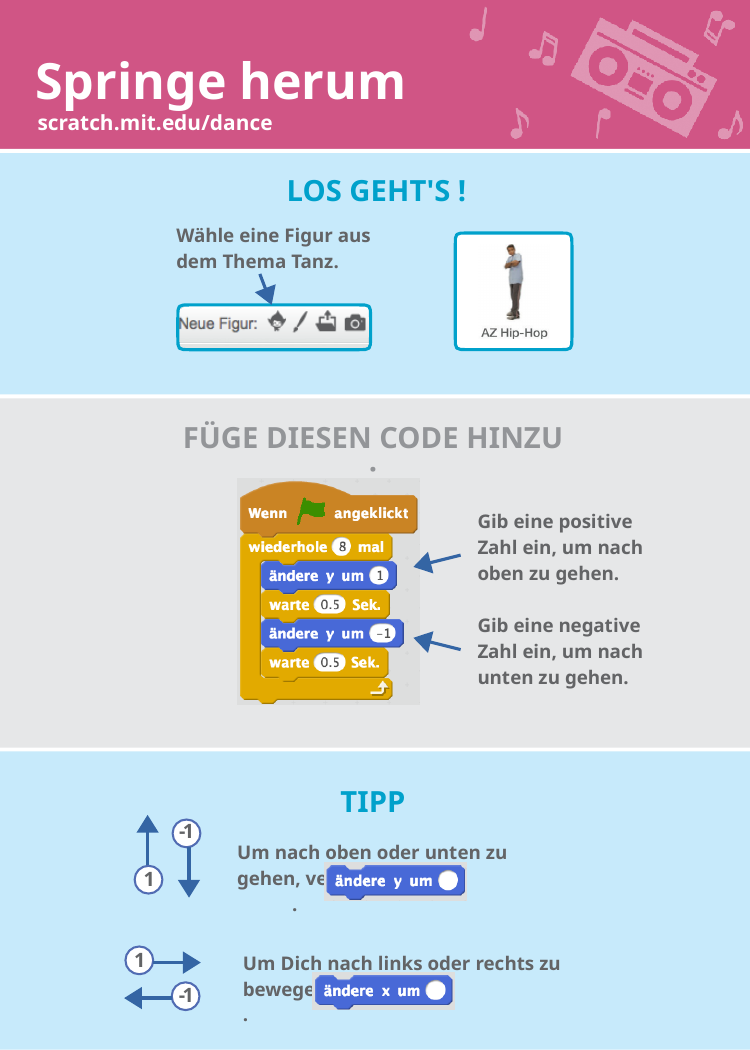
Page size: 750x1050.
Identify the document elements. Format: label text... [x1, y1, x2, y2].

text_box 1 [132, 947, 147, 971]
text_box Um Dich nach links oder rechts zu bewegen, benutze . [240, 948, 615, 971]
picture [312, 972, 455, 1010]
picture [237, 478, 420, 705]
text_box Um nach oben oder unten zu gehen, verwende . [234, 837, 544, 861]
picture [180, 309, 368, 338]
text_box Gib eine positive Zahl ein, um nach oben zu gehen. Gib eine negative Zahl ein, um nach unten zu gehen. [475, 506, 674, 614]
text_box [0, 0, 750, 1050]
text_box Springe herum scratch.mit.edu/dance [35, 43, 715, 226]
text_box LOS GEHT'S ! Wähle eine Figur aus dem Thema Tanz. [174, 171, 579, 274]
text_box FÜGE DIESEN CODE HINZU : [177, 419, 567, 455]
text_box TIPP -1 [177, 783, 567, 821]
text_box 1 [141, 866, 156, 891]
picture [324, 862, 467, 901]
text_box -1 [176, 983, 200, 1031]
